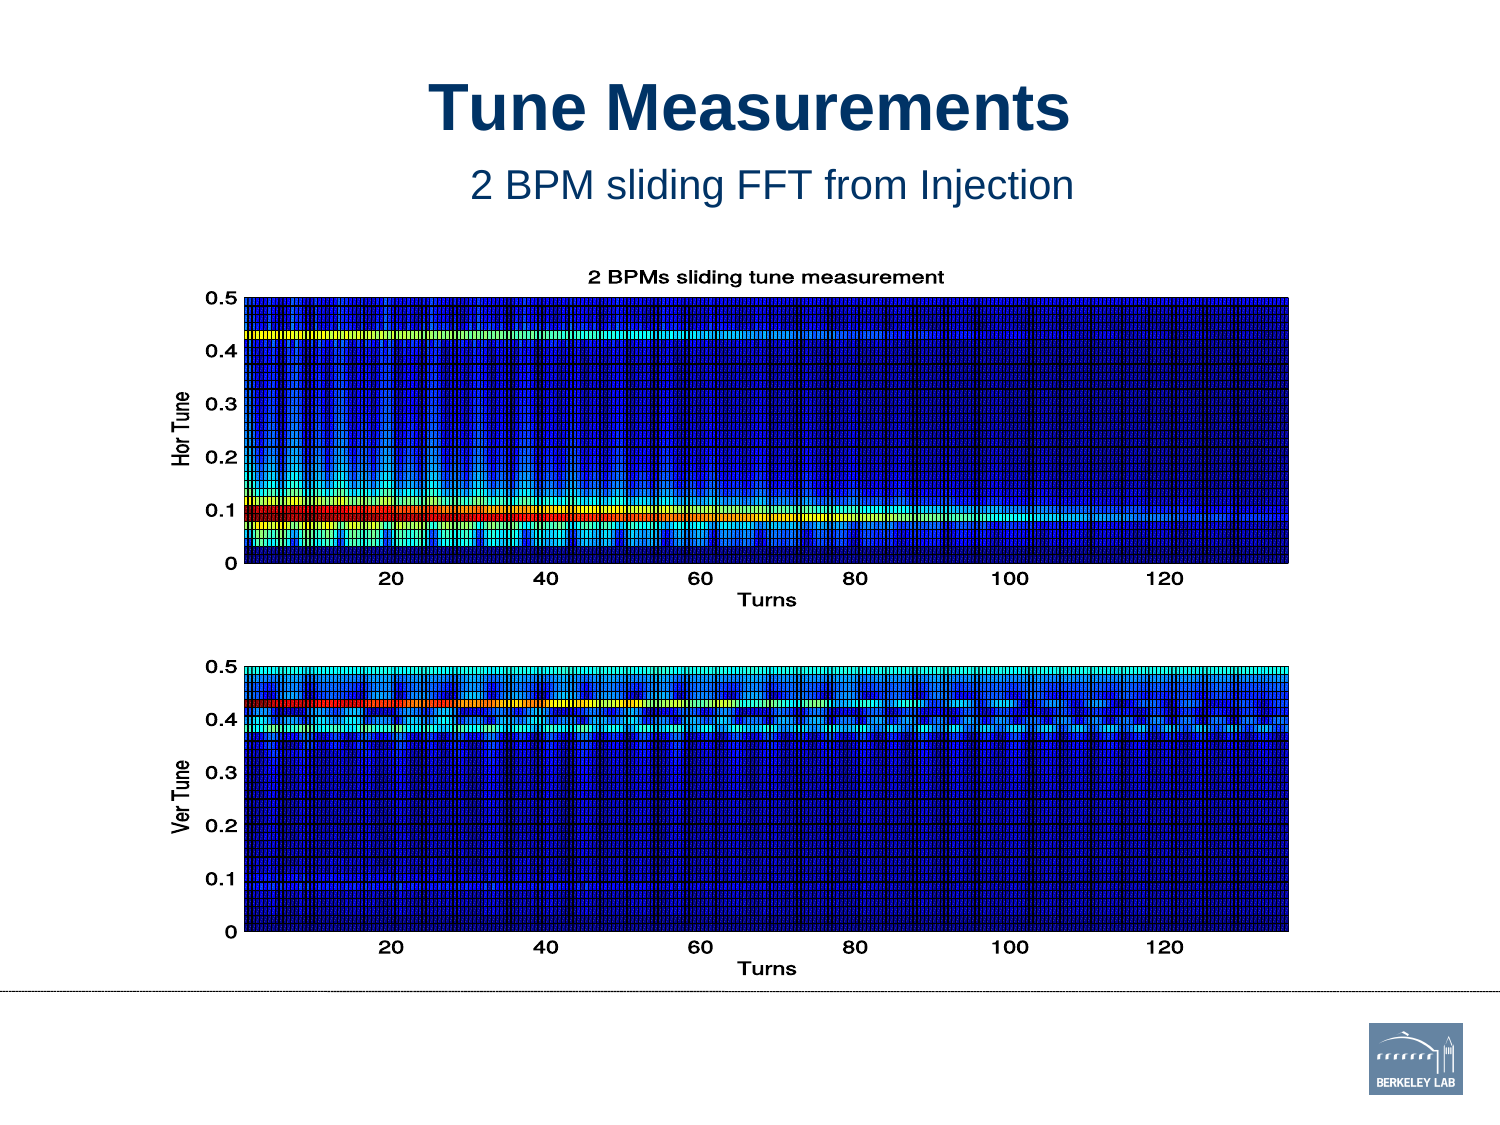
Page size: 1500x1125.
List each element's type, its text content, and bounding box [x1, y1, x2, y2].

title Tune Measurements [111, 42, 1389, 149]
picture [165, 270, 1291, 976]
picture [1369, 1023, 1463, 1095]
text_box 2 BPM sliding FFT from Injection [60, 149, 1486, 215]
